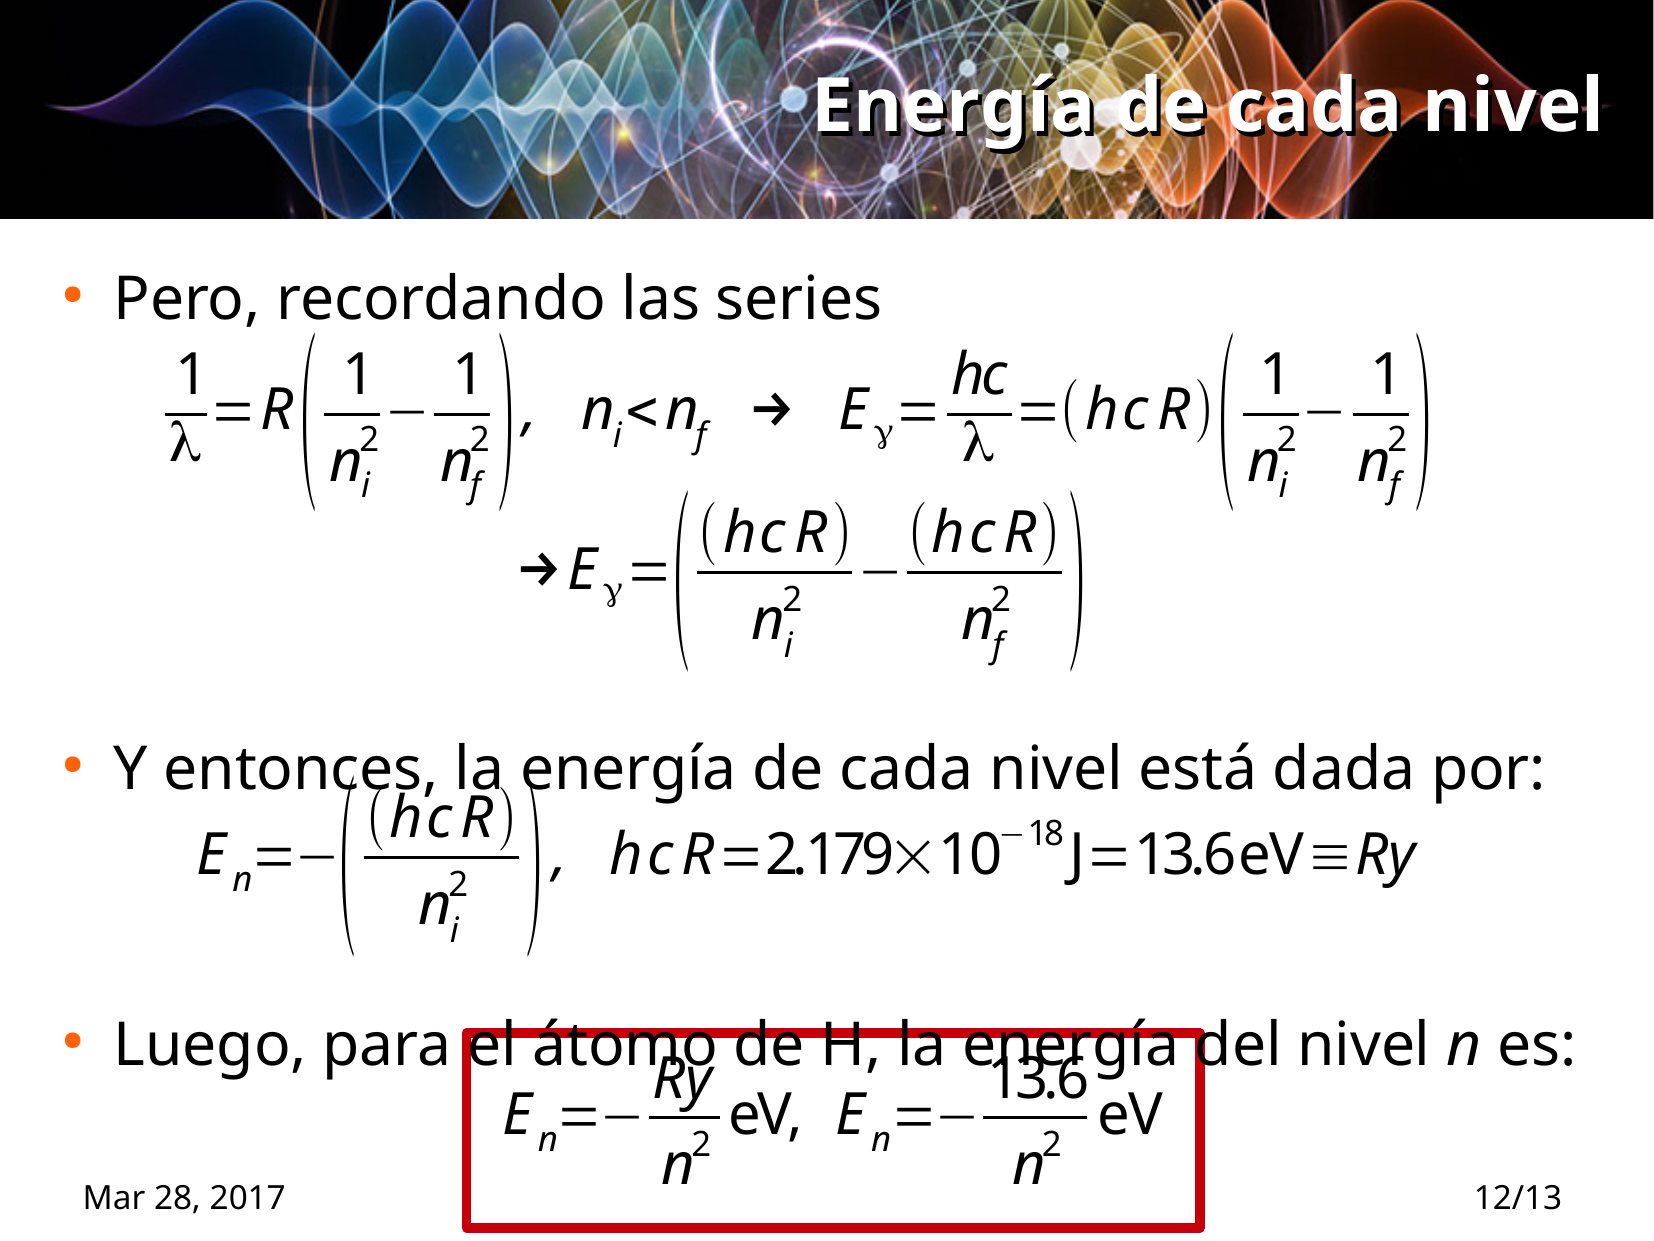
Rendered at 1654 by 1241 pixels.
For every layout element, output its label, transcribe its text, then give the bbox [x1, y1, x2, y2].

picture [0, 0, 1654, 219]
title Energía de cada nivel [45, 15, 1606, 191]
chart [494, 1042, 1171, 1201]
text_box [466, 1156, 1200, 1228]
chart [155, 330, 1441, 676]
list Pero, recordando las series Y entonces, la energía de cada nivel está dada por: Luego, para el átomo de H, la energía del nivel n es: [45, 255, 1606, 1156]
chart [188, 771, 1426, 961]
